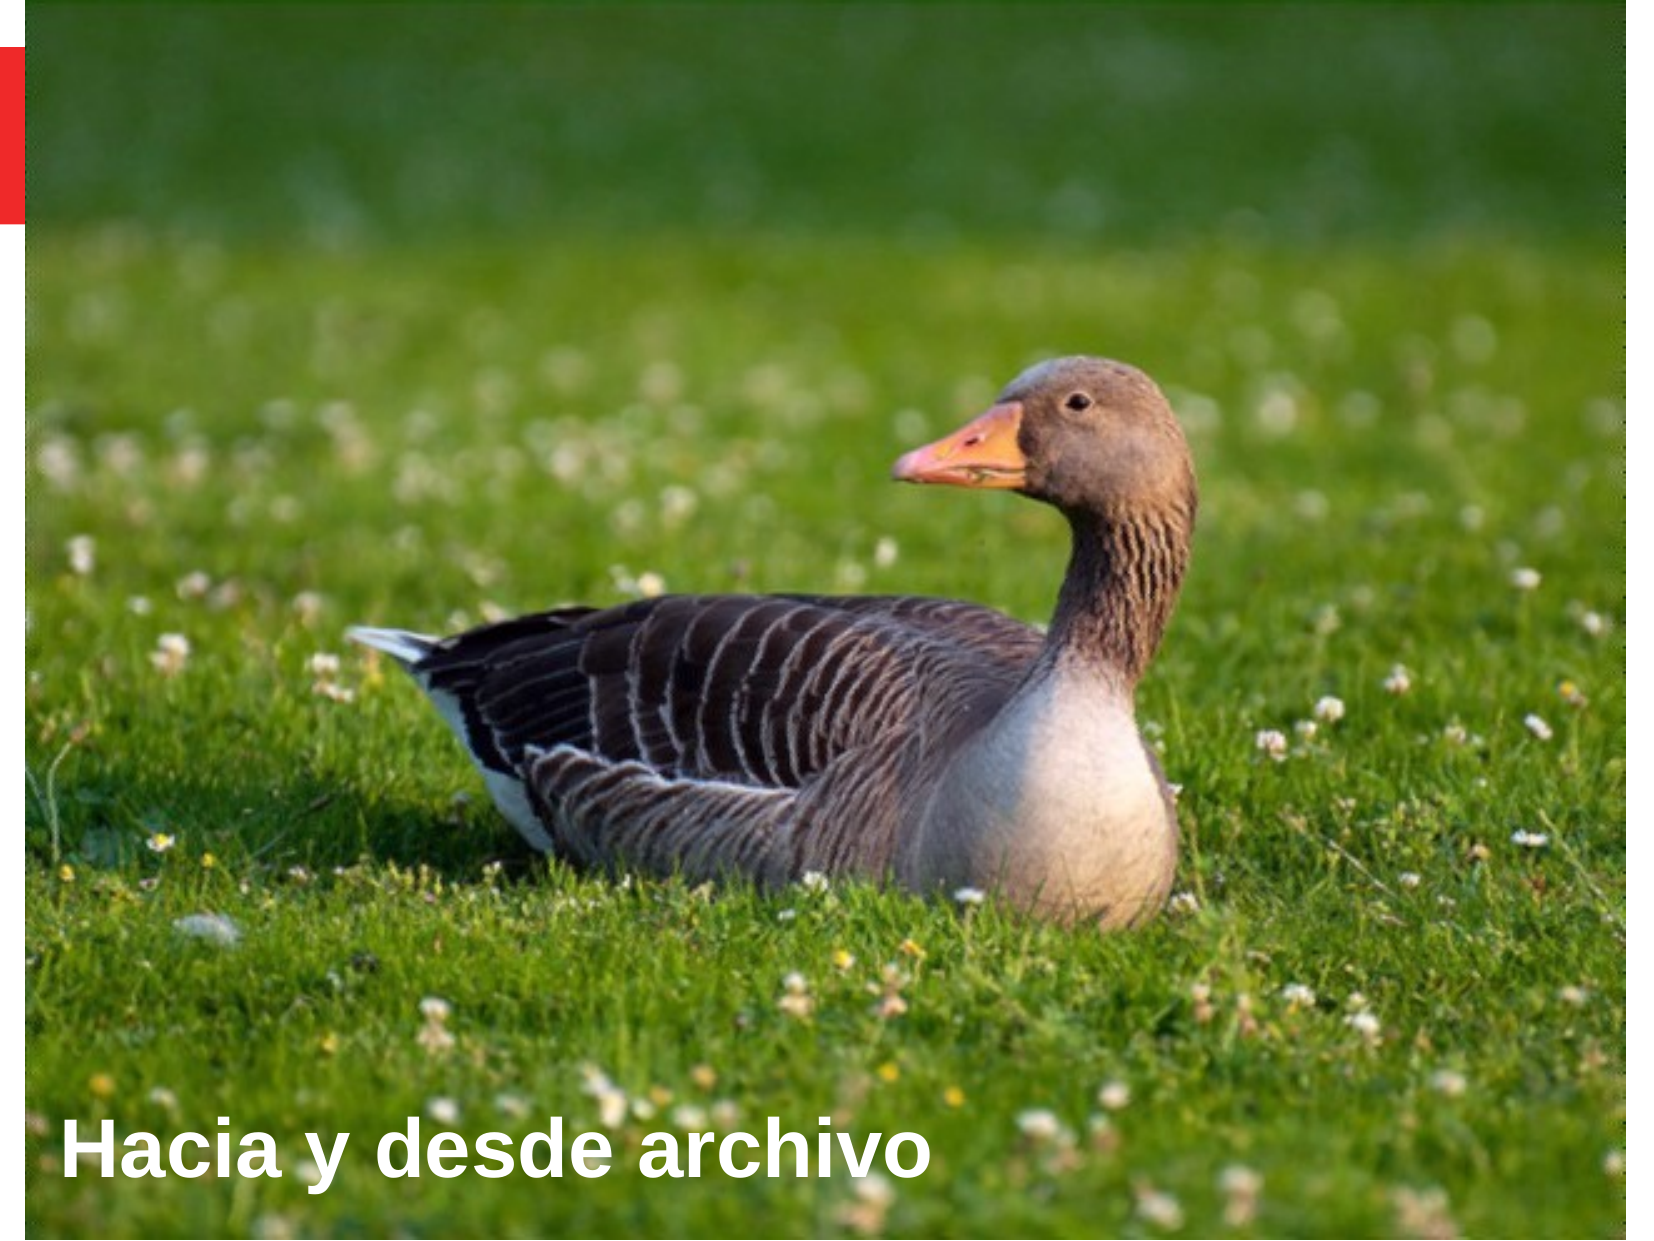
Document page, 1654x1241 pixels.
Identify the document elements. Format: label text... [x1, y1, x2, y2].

picture [25, 0, 1626, 1240]
text_box Hacia y desde archivo [45, 1095, 1471, 1216]
